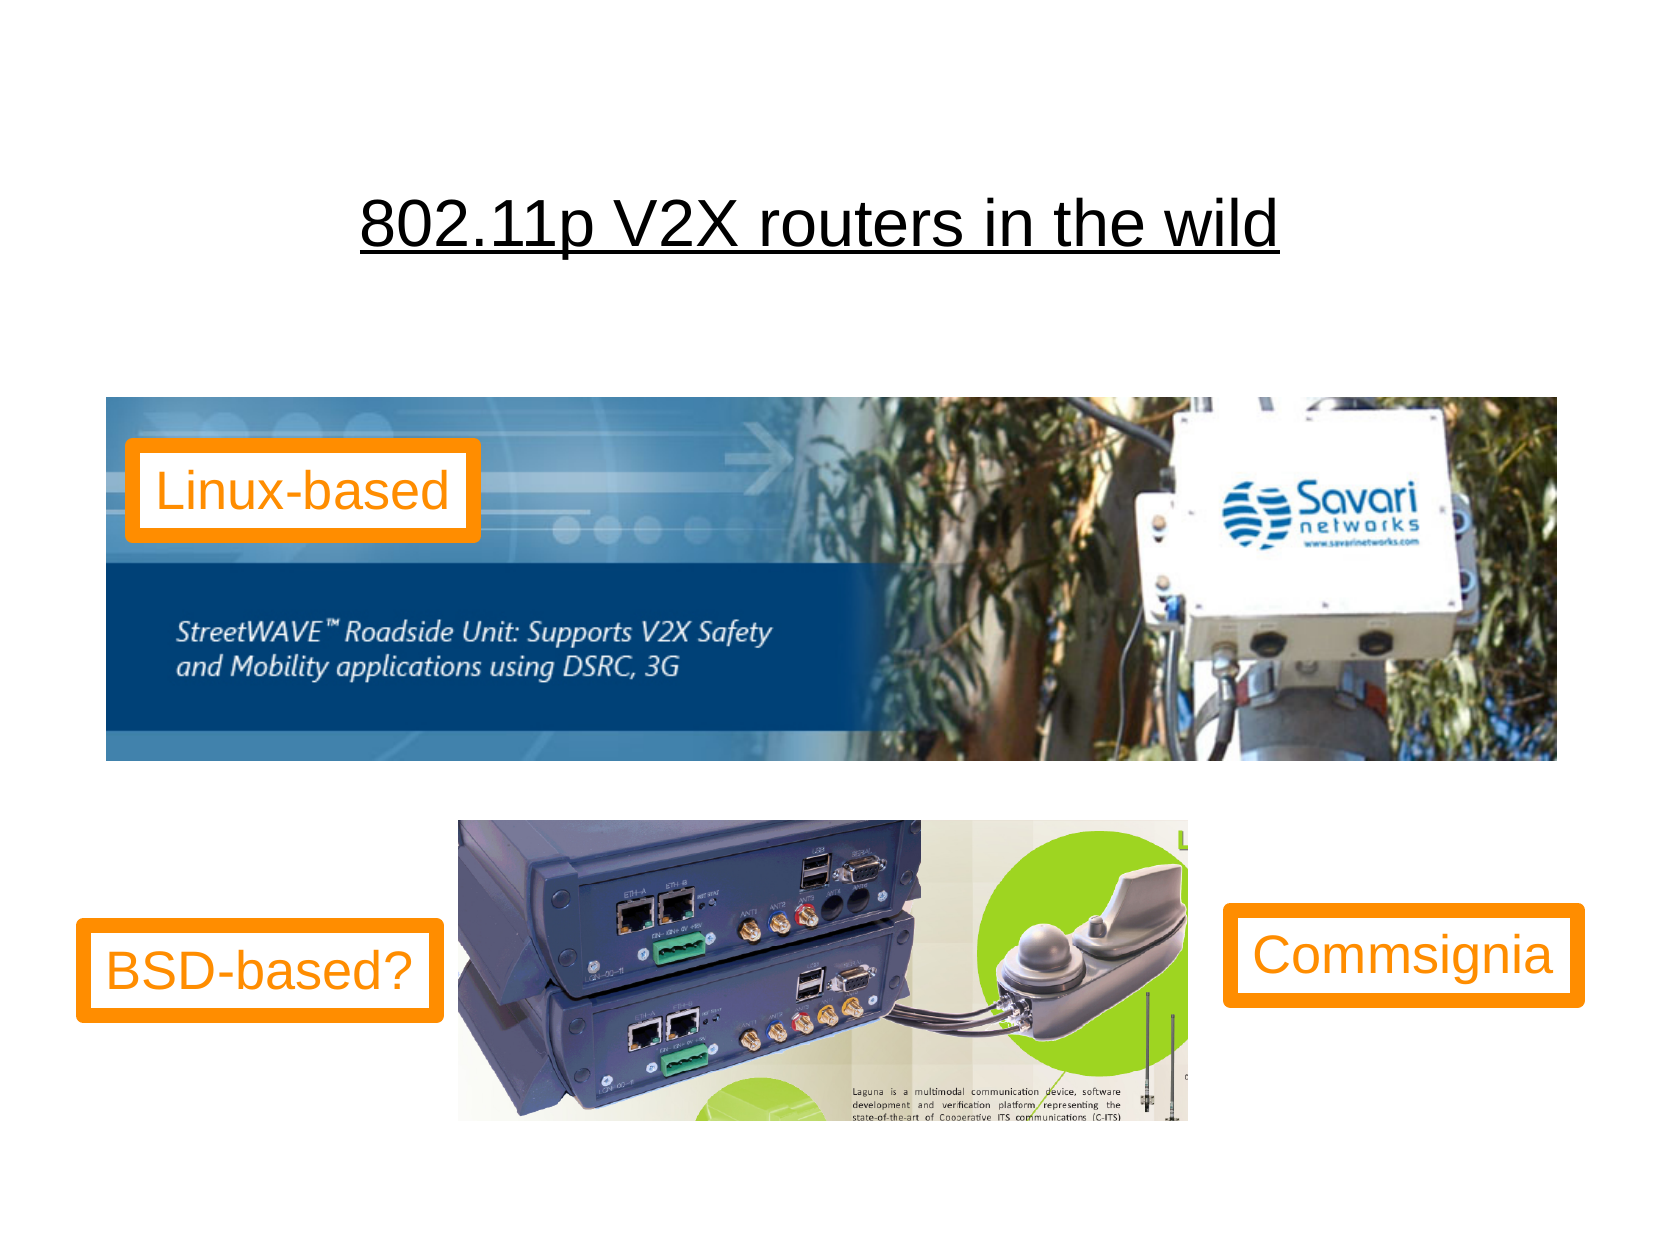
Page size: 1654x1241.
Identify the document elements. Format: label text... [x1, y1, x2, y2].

text_box Commsignia [1230, 910, 1578, 1001]
text_box Linux-based [132, 445, 474, 536]
text_box BSD-based? [83, 925, 437, 1016]
title 802.11p V2X routers in the wild [76, 119, 1565, 327]
picture [458, 820, 1188, 1121]
picture [106, 397, 1557, 761]
